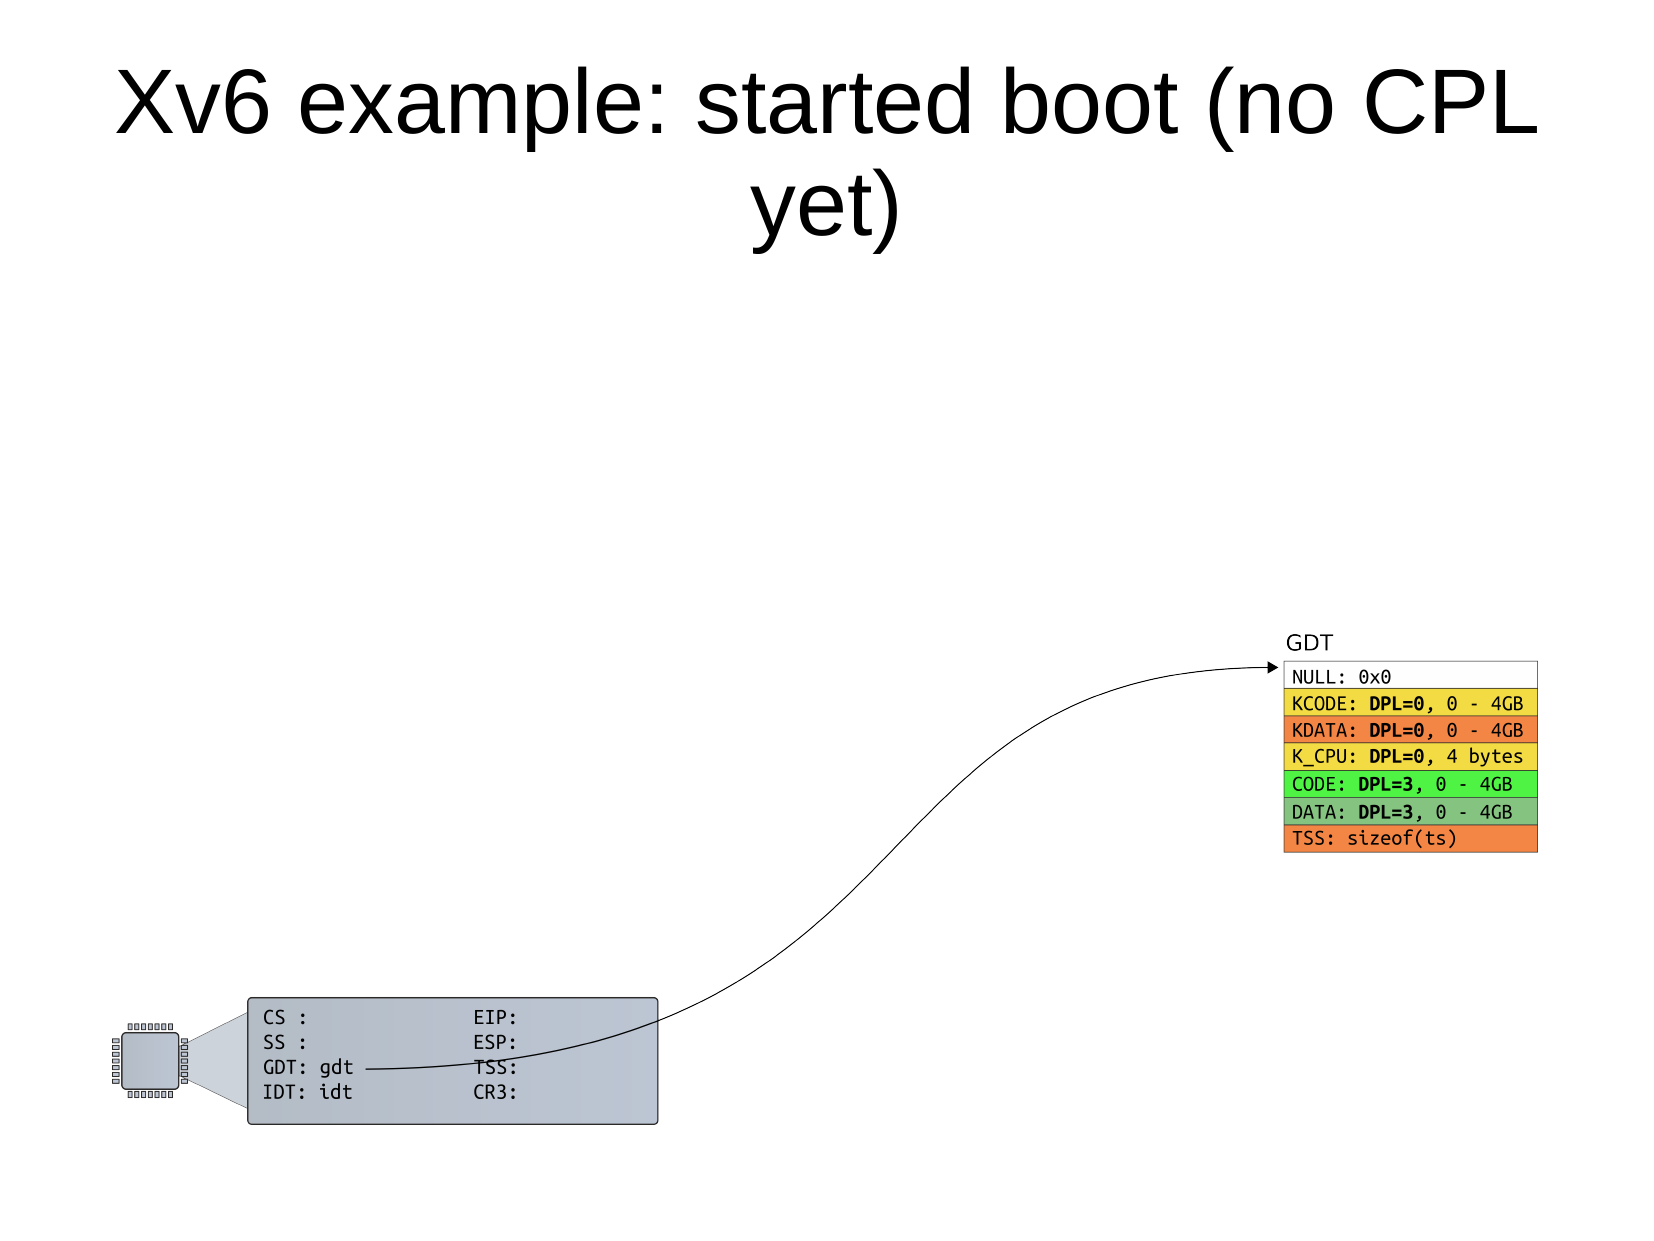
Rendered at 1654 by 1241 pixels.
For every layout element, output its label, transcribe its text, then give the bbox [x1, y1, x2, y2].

title Xv6 example: started boot (no CPL yet) [82, 49, 1571, 257]
picture [112, 634, 1538, 1126]
